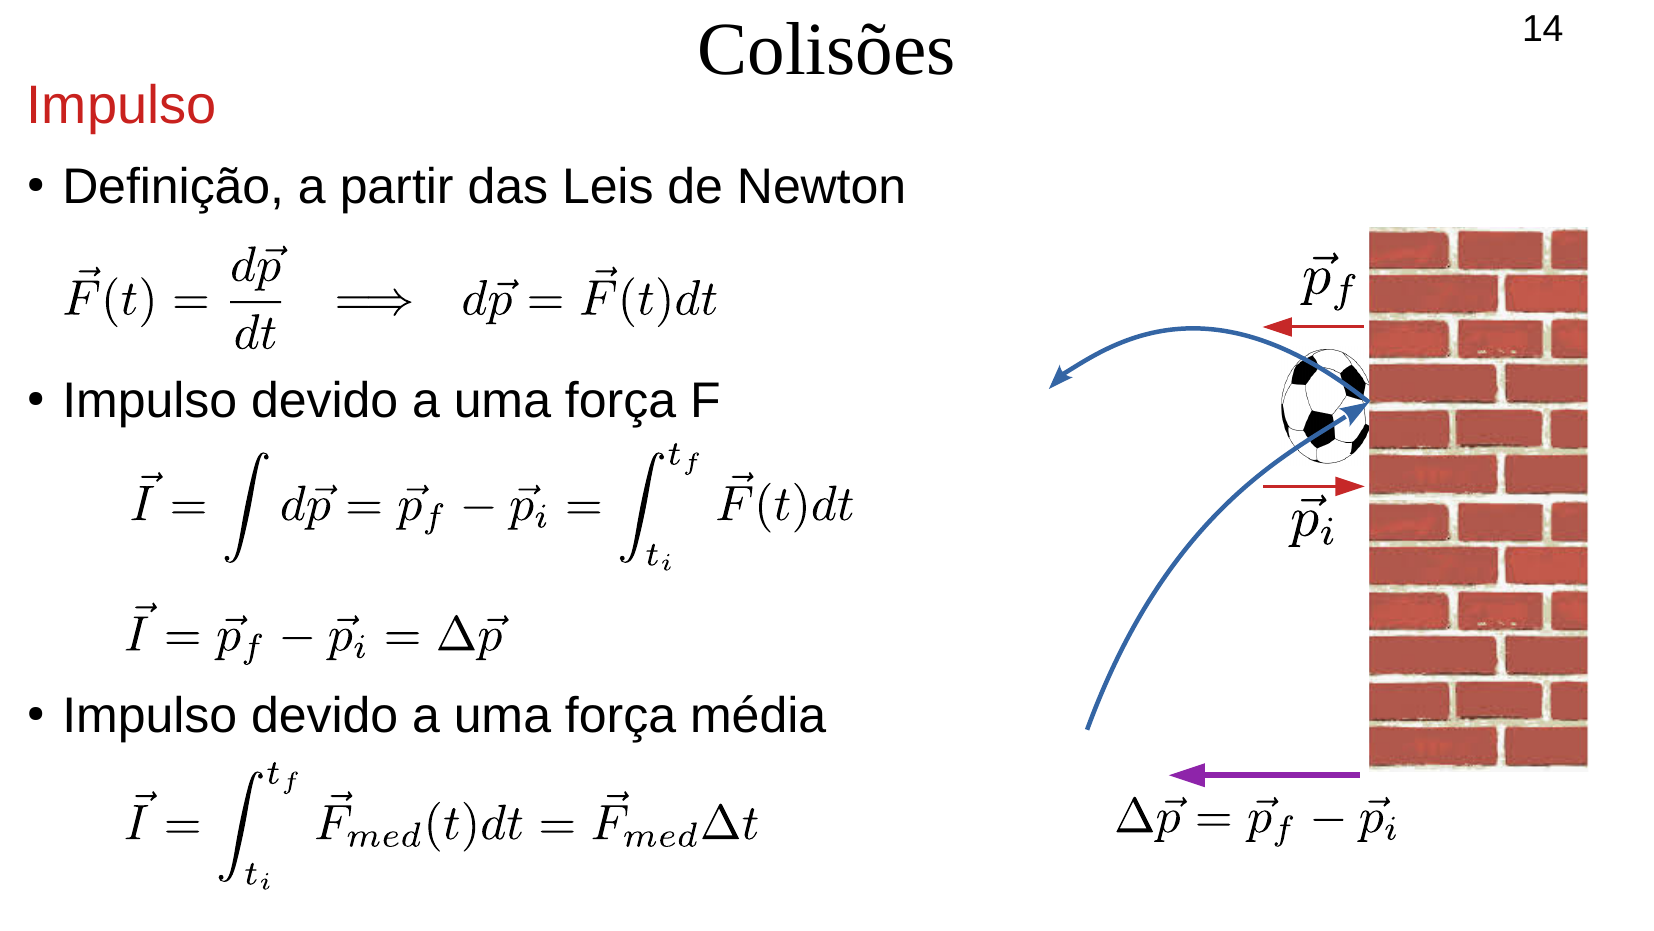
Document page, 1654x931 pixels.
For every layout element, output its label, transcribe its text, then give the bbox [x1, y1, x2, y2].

picture [127, 441, 856, 573]
text_box <number> [1507, 0, 1654, 71]
text_box Impulso Definição, a partir das Leis de Newton Impulso devido a uma força F Impulso devido a uma força média [12, 66, 1609, 807]
picture [1112, 794, 1398, 849]
picture [121, 600, 511, 667]
text_box Colisões [682, 0, 971, 99]
picture [60, 243, 719, 352]
picture [121, 760, 760, 892]
picture [1369, 227, 1589, 772]
picture [1288, 494, 1334, 548]
picture [1300, 252, 1356, 311]
